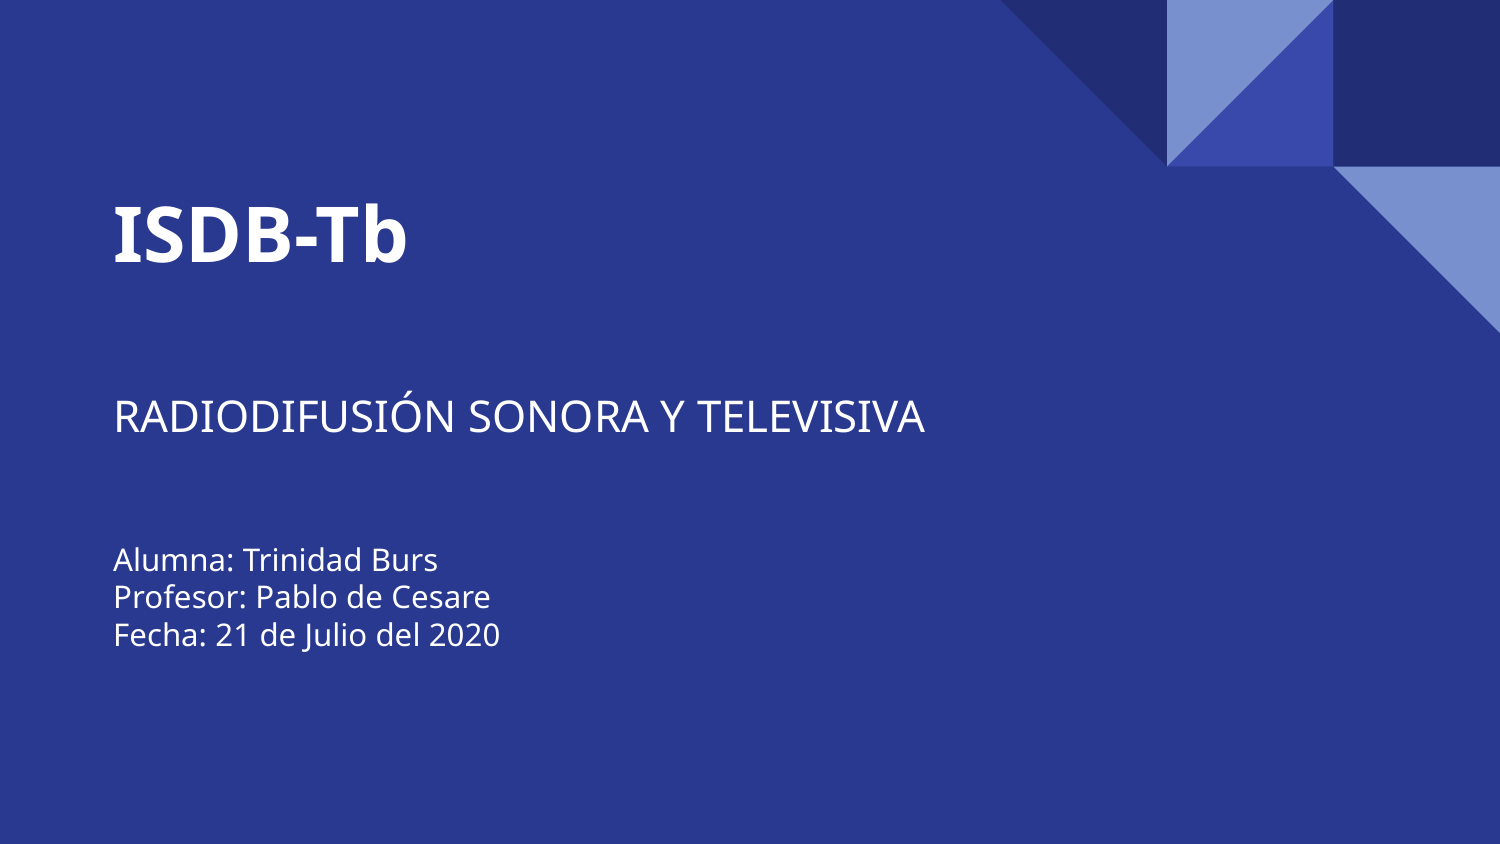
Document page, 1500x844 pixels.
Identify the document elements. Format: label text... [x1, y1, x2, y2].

subtitle Alumna: Trinidad Burs Profesor: Pablo de Cesare Fecha: 21 de Julio del 2020 [98, 524, 1447, 710]
title ISDB-Tb [98, 155, 1447, 293]
subtitle RADIODIFUSIÓN SONORA Y TELEVISIVA [98, 373, 1336, 452]
